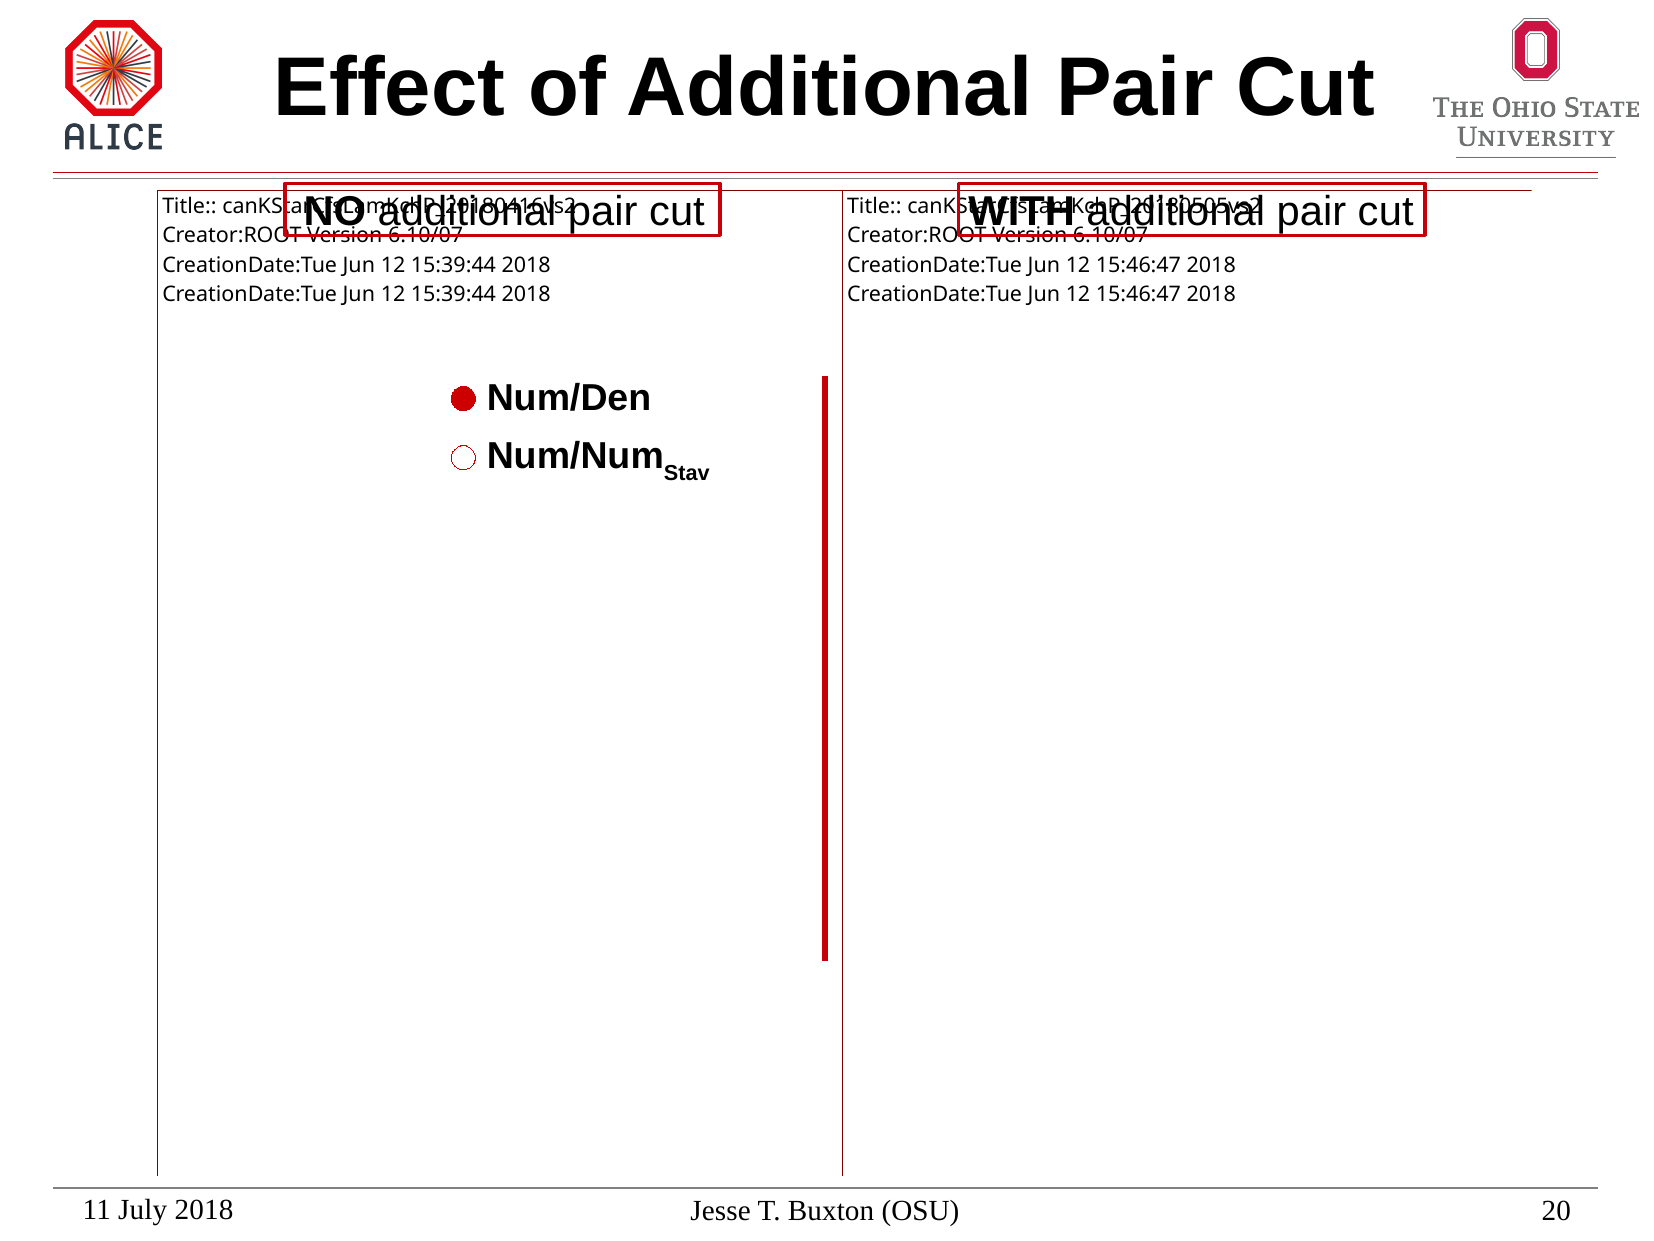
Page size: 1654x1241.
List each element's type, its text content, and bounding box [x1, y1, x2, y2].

picture [65, 20, 137, 150]
title Effect of Additional Pair Cut [137, 1, 1513, 172]
text_box NO additional pair cut [233, 180, 775, 242]
text_box Num/Den Num/NumStav [472, 368, 784, 493]
picture [1513, 5, 1642, 171]
text_box WITH additional pair cut [921, 180, 1462, 242]
picture [155, 189, 1532, 1176]
text_box [451, 386, 476, 411]
